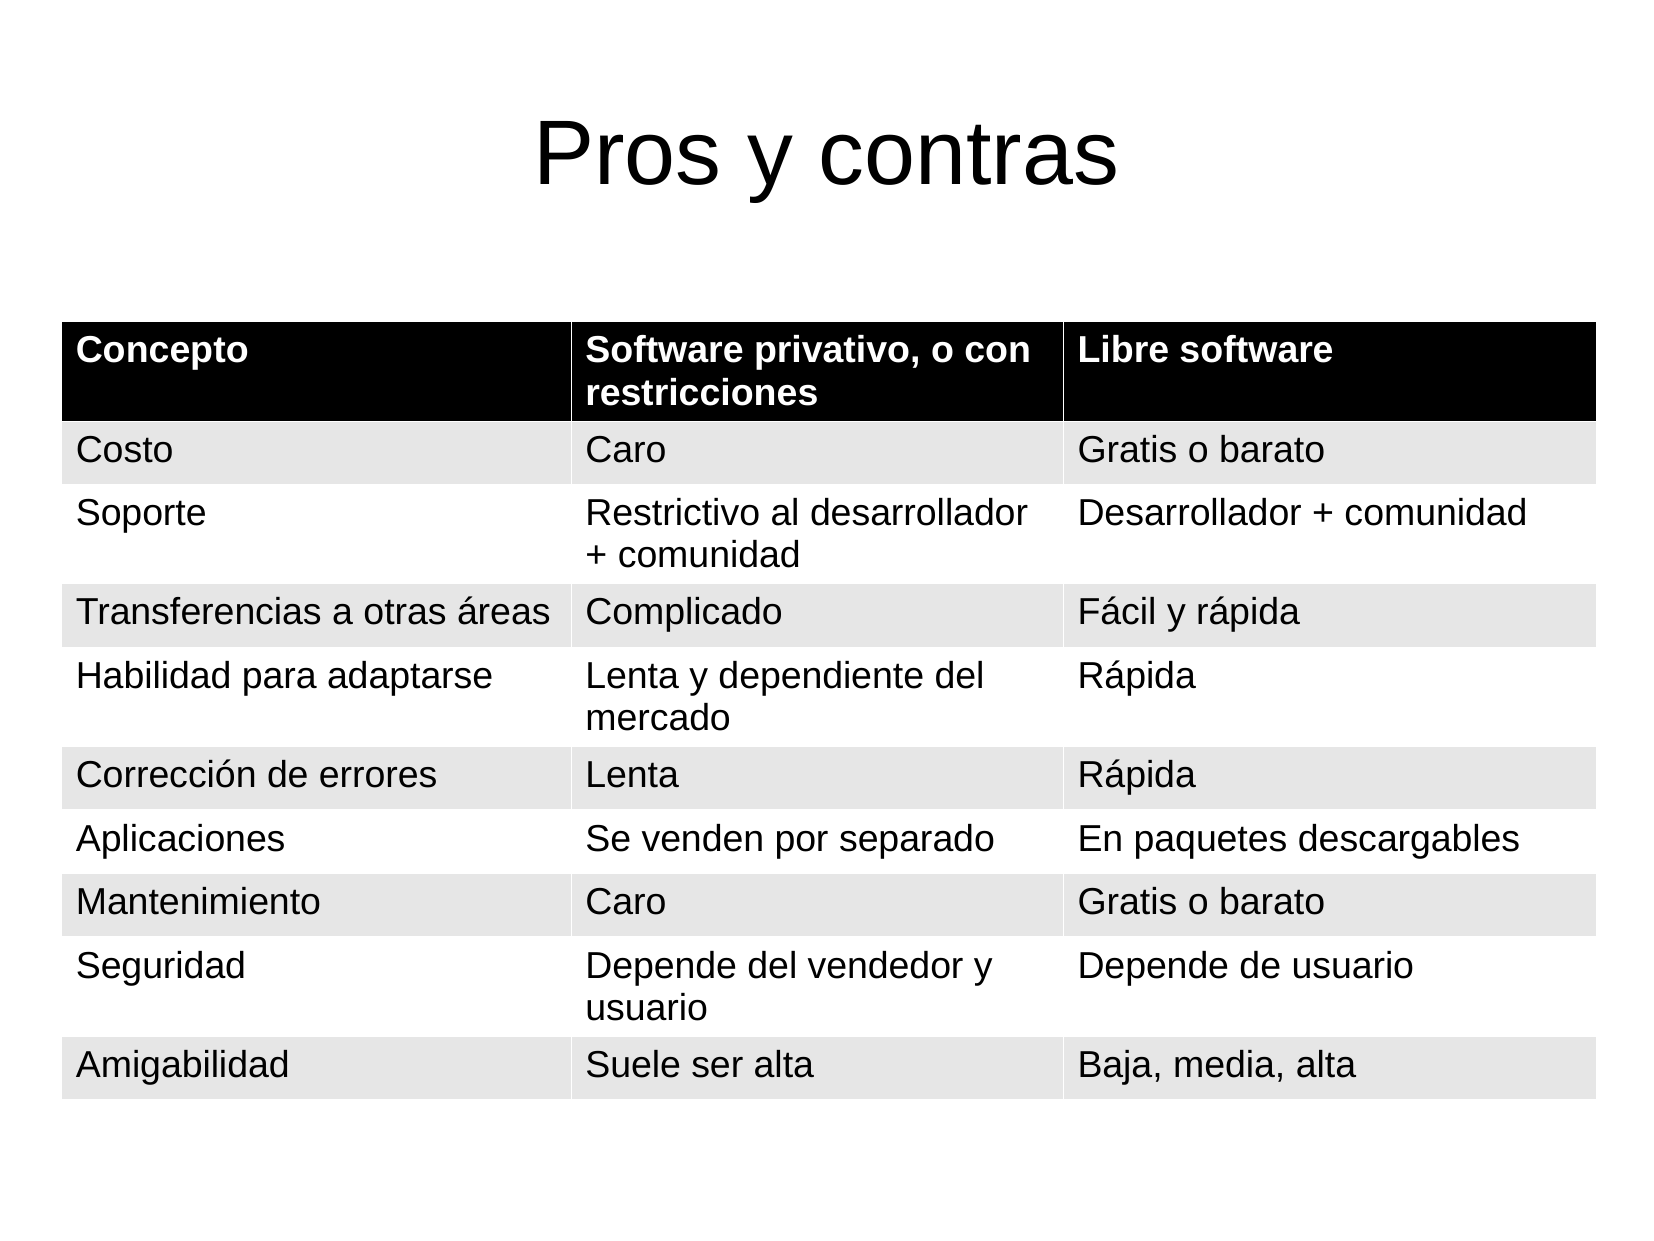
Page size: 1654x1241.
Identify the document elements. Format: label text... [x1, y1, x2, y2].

table_cell Lenta y dependiente del mercado [572, 648, 1063, 746]
title Pros y contras [82, 49, 1571, 257]
table_cell Costo [62, 422, 571, 484]
table_cell Caro [572, 874, 1063, 936]
table_cell Lenta [572, 747, 1063, 809]
table_cell Fácil y rápida [1064, 584, 1596, 647]
table_header Software privativo, o con restricciones [572, 322, 1063, 421]
table_cell Complicado [572, 584, 1063, 647]
table_cell Soporte [62, 485, 571, 583]
table_cell Amigabilidad [62, 1037, 571, 1099]
table_cell Depende del vendedor y usuario [572, 937, 1063, 1036]
table_cell Transferencias a otras áreas [62, 584, 571, 647]
table_cell Se venden por separado [572, 810, 1063, 873]
table_cell Depende de usuario [1064, 937, 1596, 1036]
table_header Concepto [62, 322, 571, 421]
table_cell Baja, media, alta [1064, 1037, 1596, 1099]
table_cell Gratis o barato [1064, 422, 1596, 484]
table_cell Seguridad [62, 937, 571, 1036]
table_cell Corrección de errores [62, 747, 571, 809]
table_cell [62, 1100, 571, 1162]
table_cell Mantenimiento [62, 874, 571, 936]
table_cell Caro [572, 422, 1063, 484]
table_cell Rápida [1064, 747, 1596, 809]
table_cell [1064, 1100, 1596, 1162]
table_cell Gratis o barato [1064, 874, 1596, 936]
table_cell Restrictivo al desarrollador + comunidad [572, 485, 1063, 583]
table_cell Habilidad para adaptarse [62, 648, 571, 746]
table_cell Rápida [1064, 648, 1596, 746]
table_cell Desarrollador + comunidad [1064, 485, 1596, 583]
table_header Libre software [1064, 322, 1596, 421]
table_cell En paquetes descargables [1064, 810, 1596, 873]
table_cell Suele ser alta [572, 1037, 1063, 1099]
table_cell [572, 1100, 1063, 1162]
table_cell Aplicaciones [62, 810, 571, 873]
